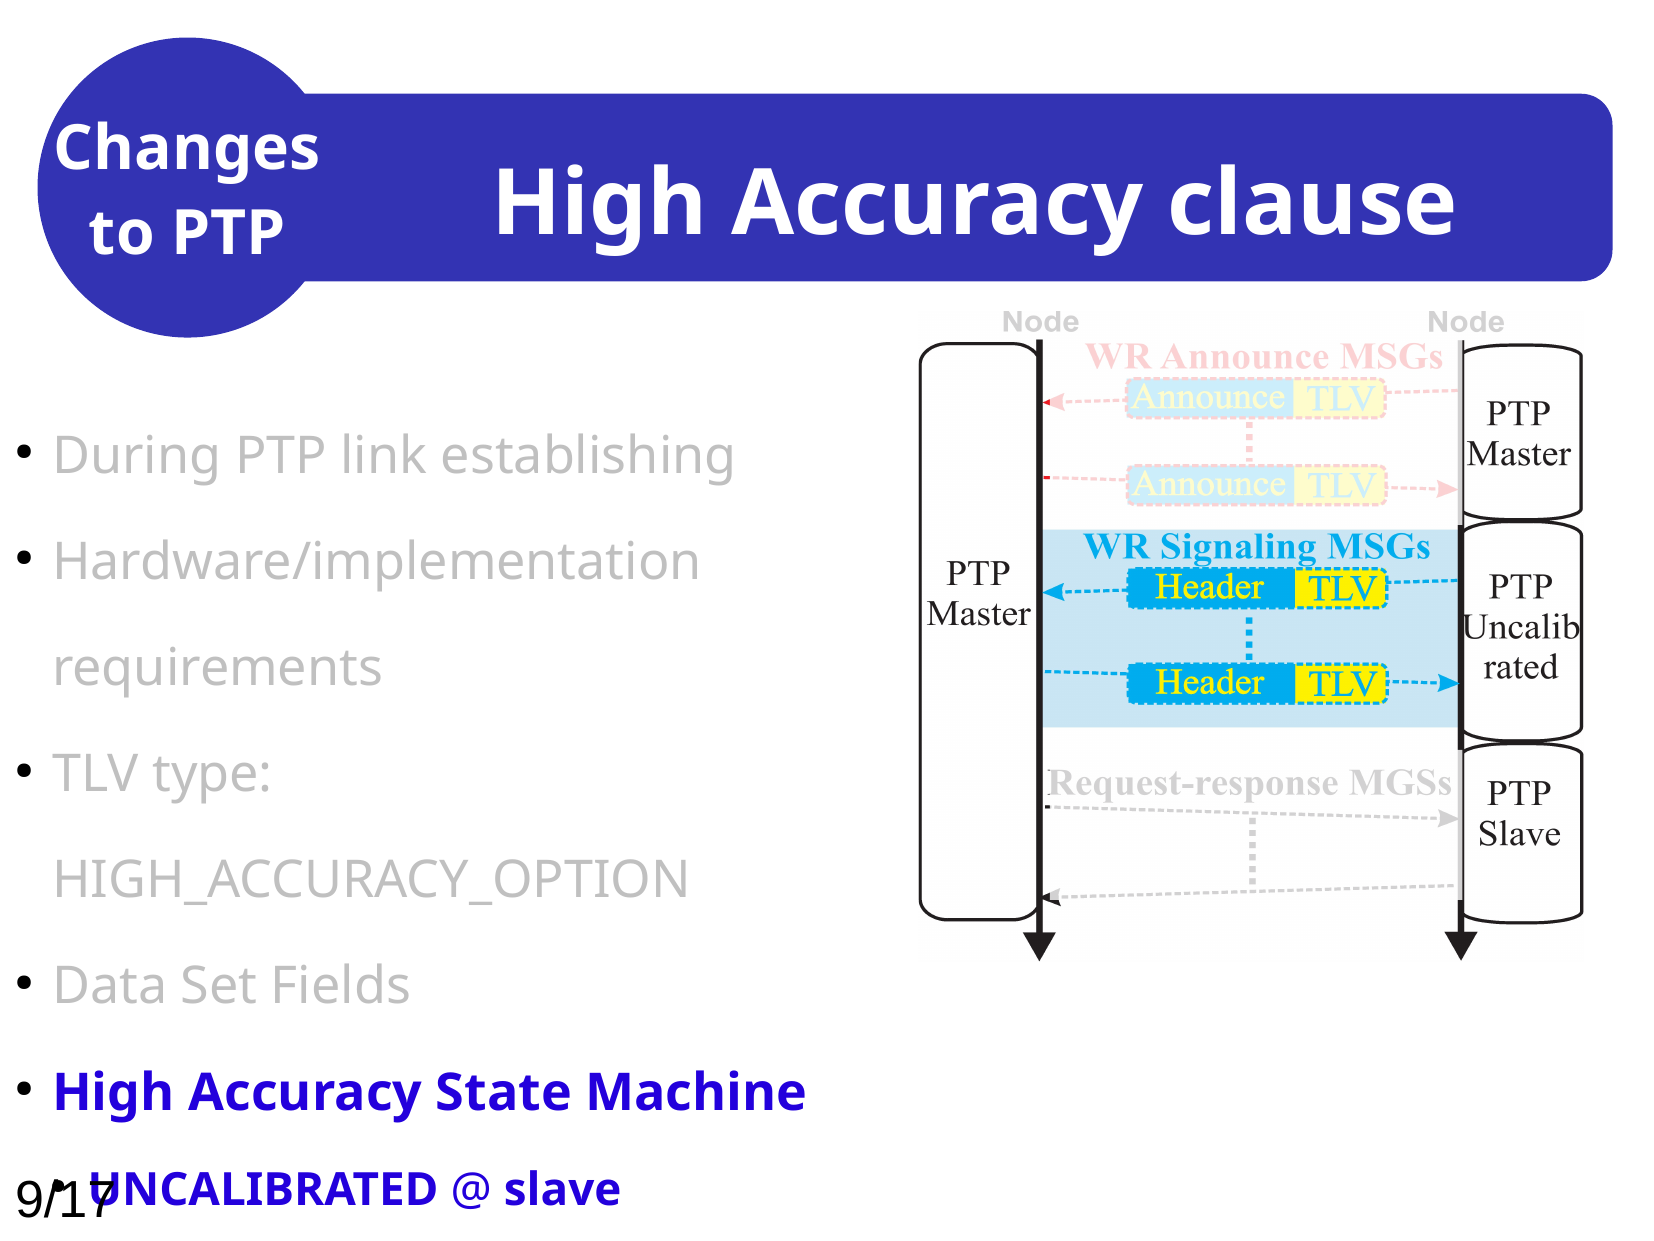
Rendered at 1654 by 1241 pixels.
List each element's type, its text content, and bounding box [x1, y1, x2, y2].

text_box [787, 299, 1650, 525]
picture [918, 338, 1584, 962]
text_box [305, 93, 1613, 282]
text_box 9/17 [0, 1162, 157, 1241]
text_box High Accuracy clause [476, 128, 1427, 247]
text_box [1049, 749, 1463, 900]
text_box Changes to PTP [37, 37, 338, 338]
text_box During PTP link establishing Hardware/implementation requirements TLV type: HIGH_ACCURACY_OPTION Data Set Fields High Accuracy State Machine UNCALIBRATED @ slave MASTER @ master [0, 375, 938, 1238]
